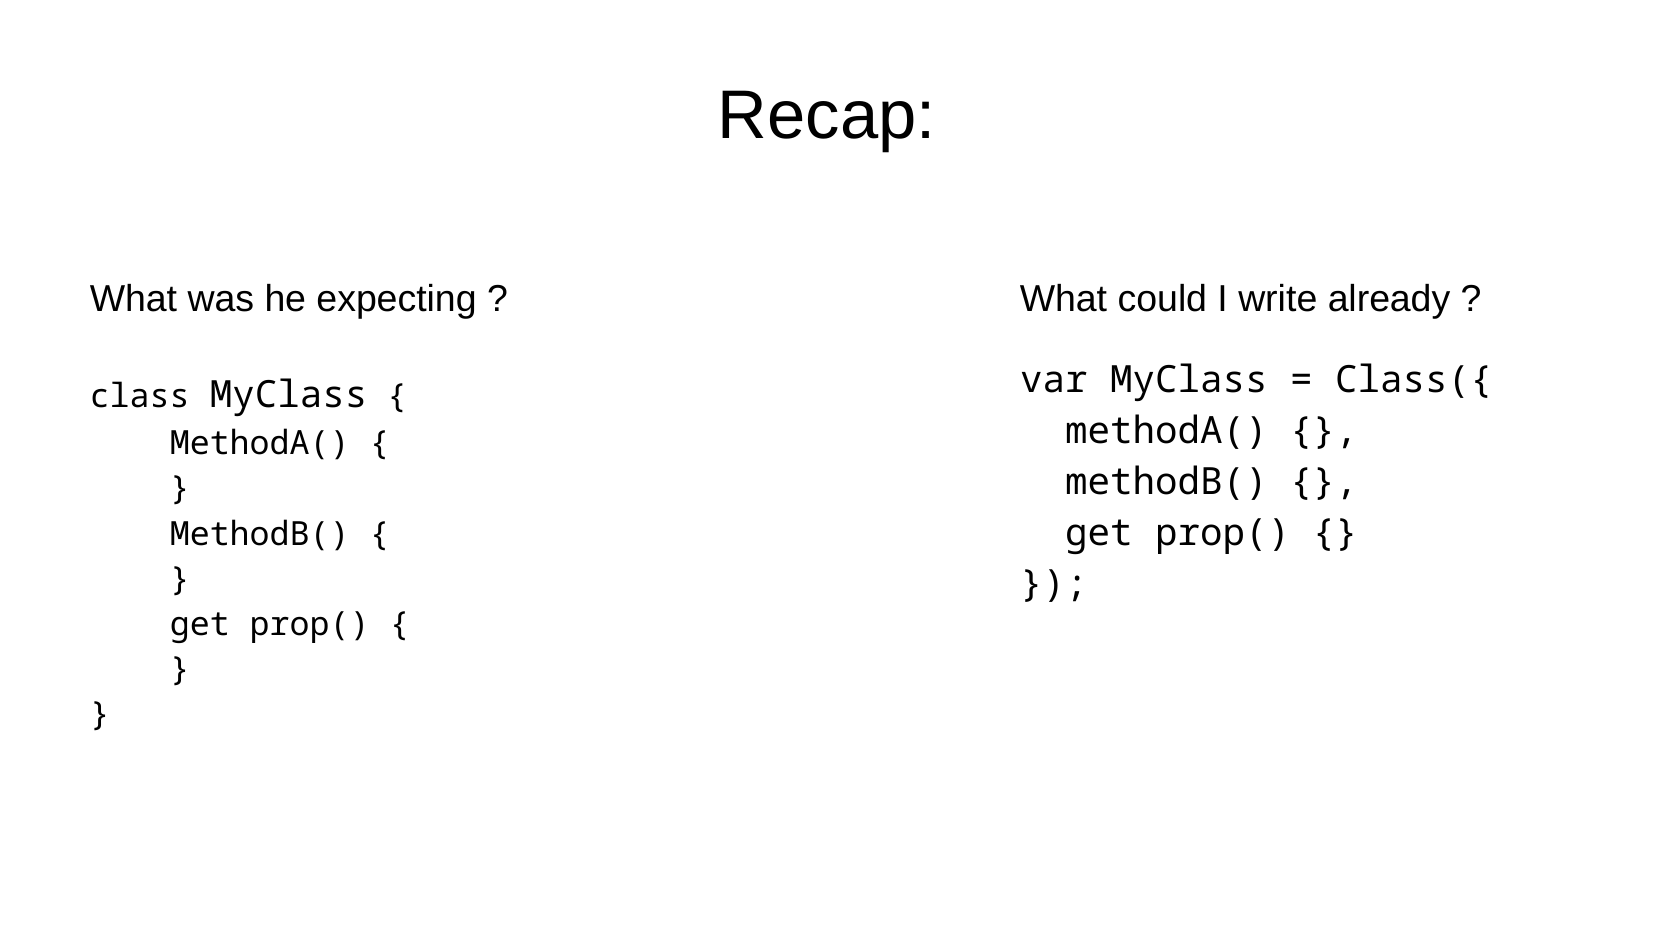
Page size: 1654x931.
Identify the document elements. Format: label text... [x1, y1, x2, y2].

title Recap: [82, 37, 1571, 193]
text_box What could I write already ? [1004, 270, 1497, 327]
text_box class MyClass { MethodA() { } MethodB() { } get prop() { } } [75, 360, 425, 661]
text_box var MyClass = Class({ methodA() {}, methodB() {}, get prop() {} }); [1005, 345, 1508, 558]
text_box What was he expecting ? [75, 270, 523, 327]
